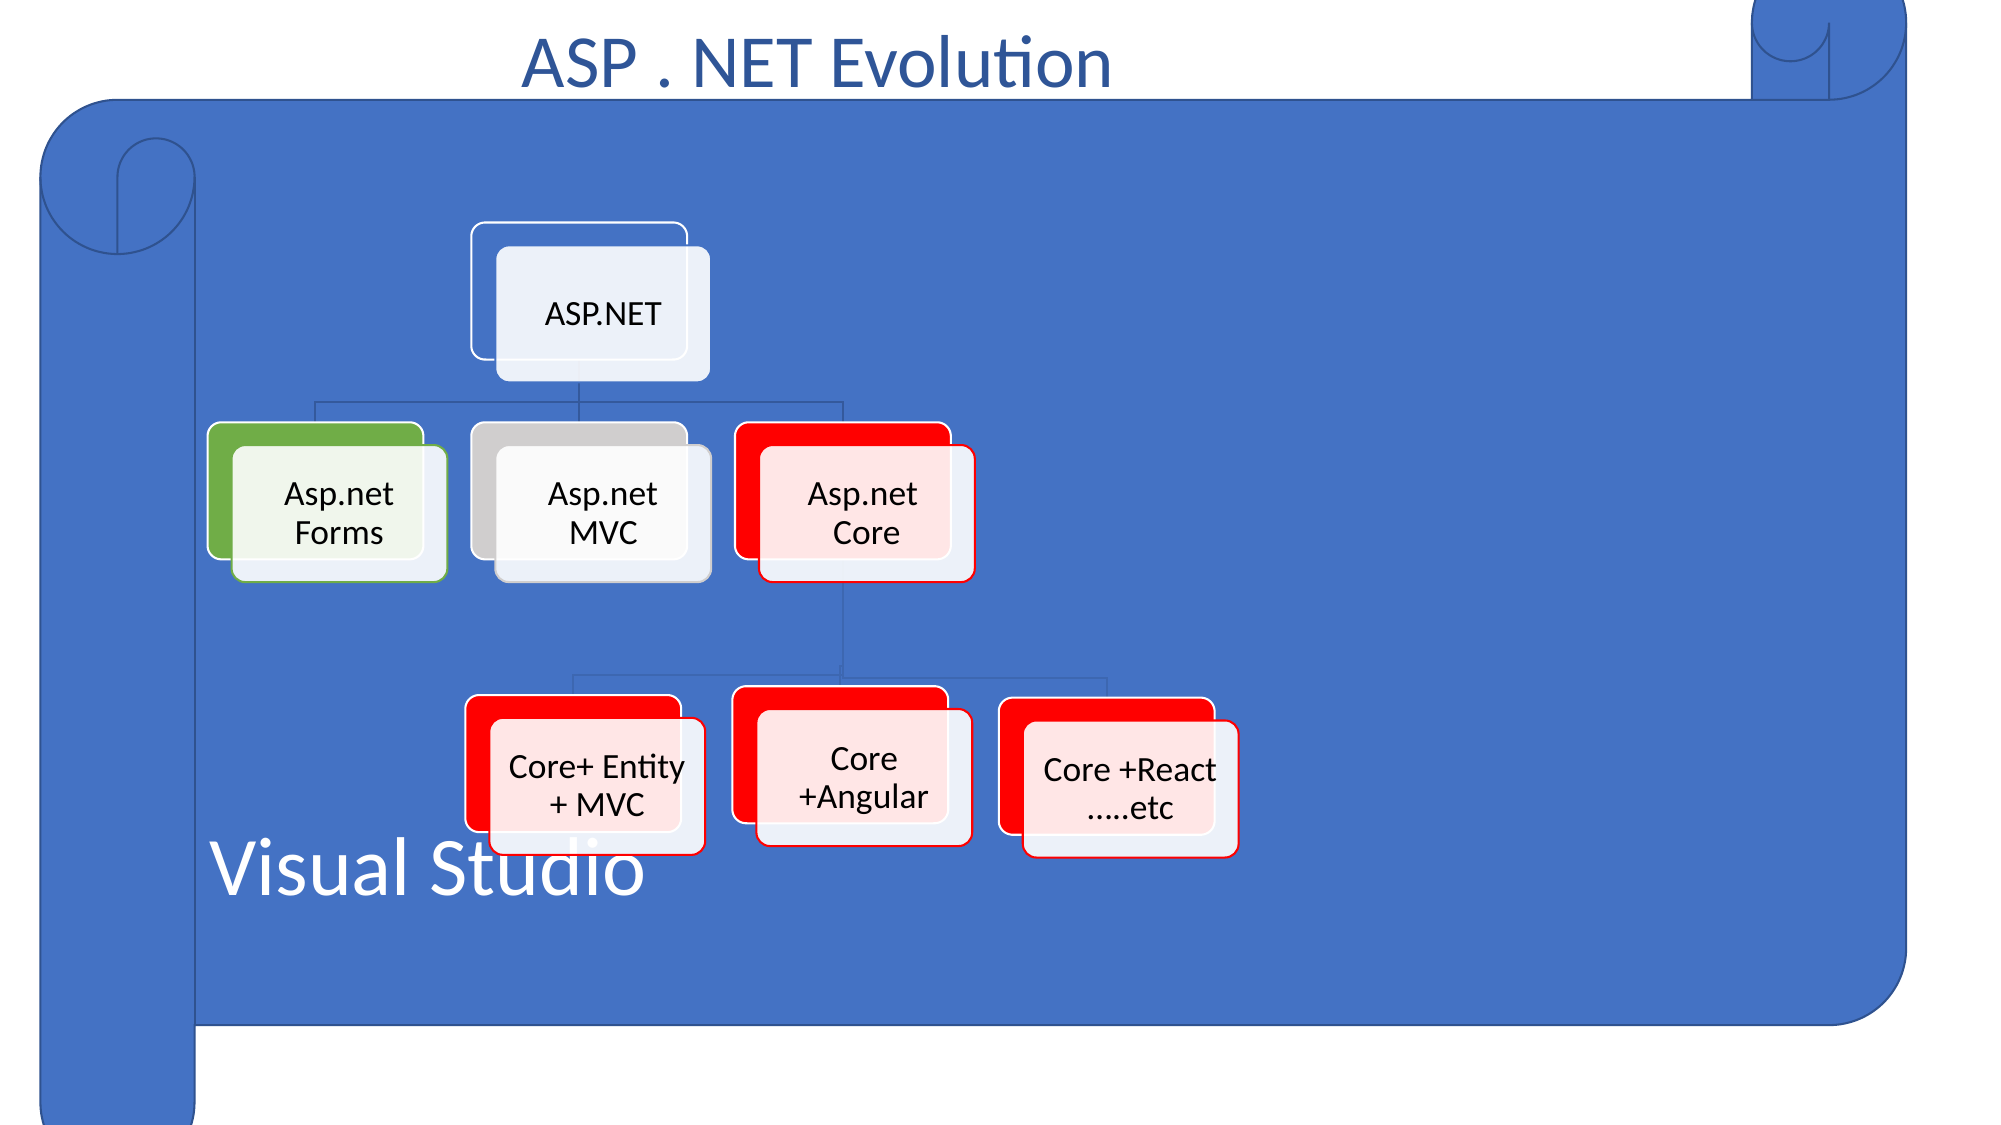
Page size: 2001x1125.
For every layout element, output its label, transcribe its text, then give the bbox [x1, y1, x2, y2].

text_box [465, 695, 682, 833]
text_box [735, 422, 951, 560]
text_box [732, 686, 949, 824]
text_box Core +Angular [756, 709, 973, 847]
text_box Asp.net Core [758, 445, 975, 583]
text_box Core+ Entity + MVC [489, 717, 706, 855]
text_box Asp.net MVC [495, 445, 712, 583]
text_box ASP . NET Evolution [340, 4, 1280, 111]
text_box [207, 422, 424, 560]
text_box [998, 697, 1215, 835]
text_box Visual Studio [40, 0, 1907, 1125]
text_box [471, 222, 688, 360]
text_box [471, 422, 688, 560]
text_box ASP.NET [495, 245, 712, 383]
text_box Asp.net Forms [231, 445, 448, 583]
text_box Core +React …..etc [1022, 720, 1239, 858]
